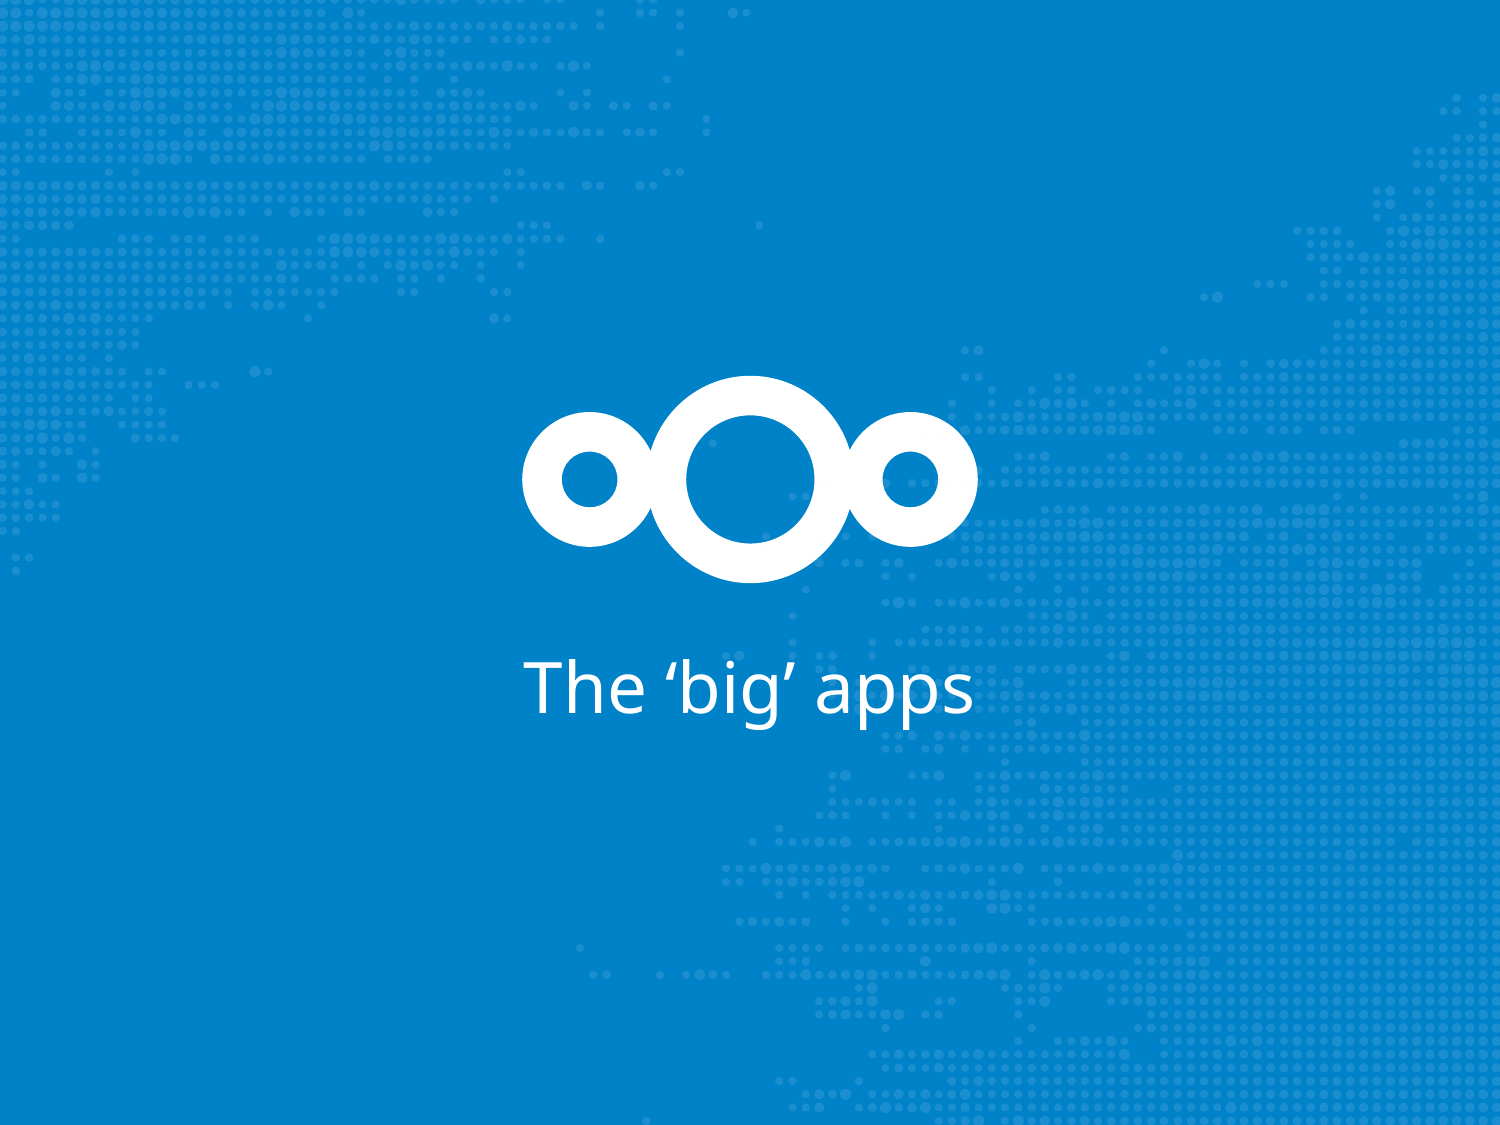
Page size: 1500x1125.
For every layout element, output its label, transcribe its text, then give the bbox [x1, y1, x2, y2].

title The ‘big’ apps [74, 591, 1425, 780]
